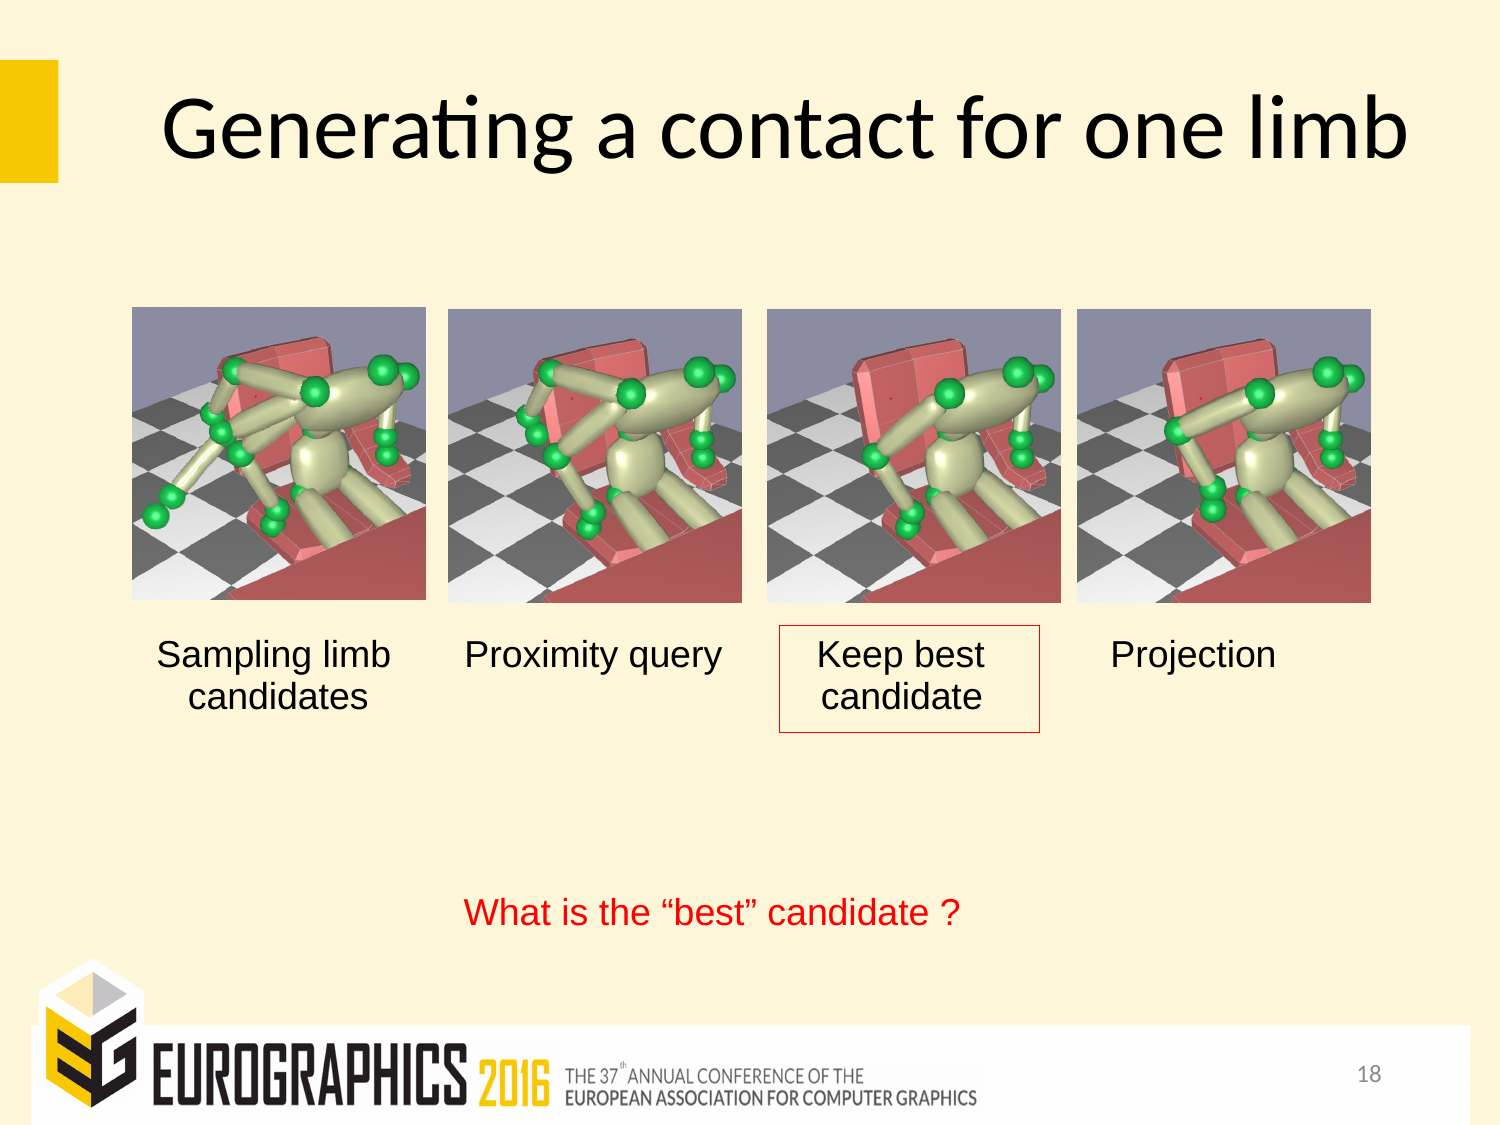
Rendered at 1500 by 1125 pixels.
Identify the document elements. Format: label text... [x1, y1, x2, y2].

text_box Sampling limb Proximity query Keep best Projection candidates candidate [1040, 625, 1335, 725]
text_box Sampling limb Proximity query Keep best Projection candidates candidate [780, 626, 1039, 725]
text_box What is the “best” candidate ? [413, 838, 969, 986]
text_box Sampling limb Proximity query Keep best Projection candidates candidate [141, 625, 779, 725]
slide_number <numéro> [1303, 1042, 1397, 1103]
title Generating a contact for one limb [58, 59, 1442, 183]
picture [0, 0, 1500, 1125]
